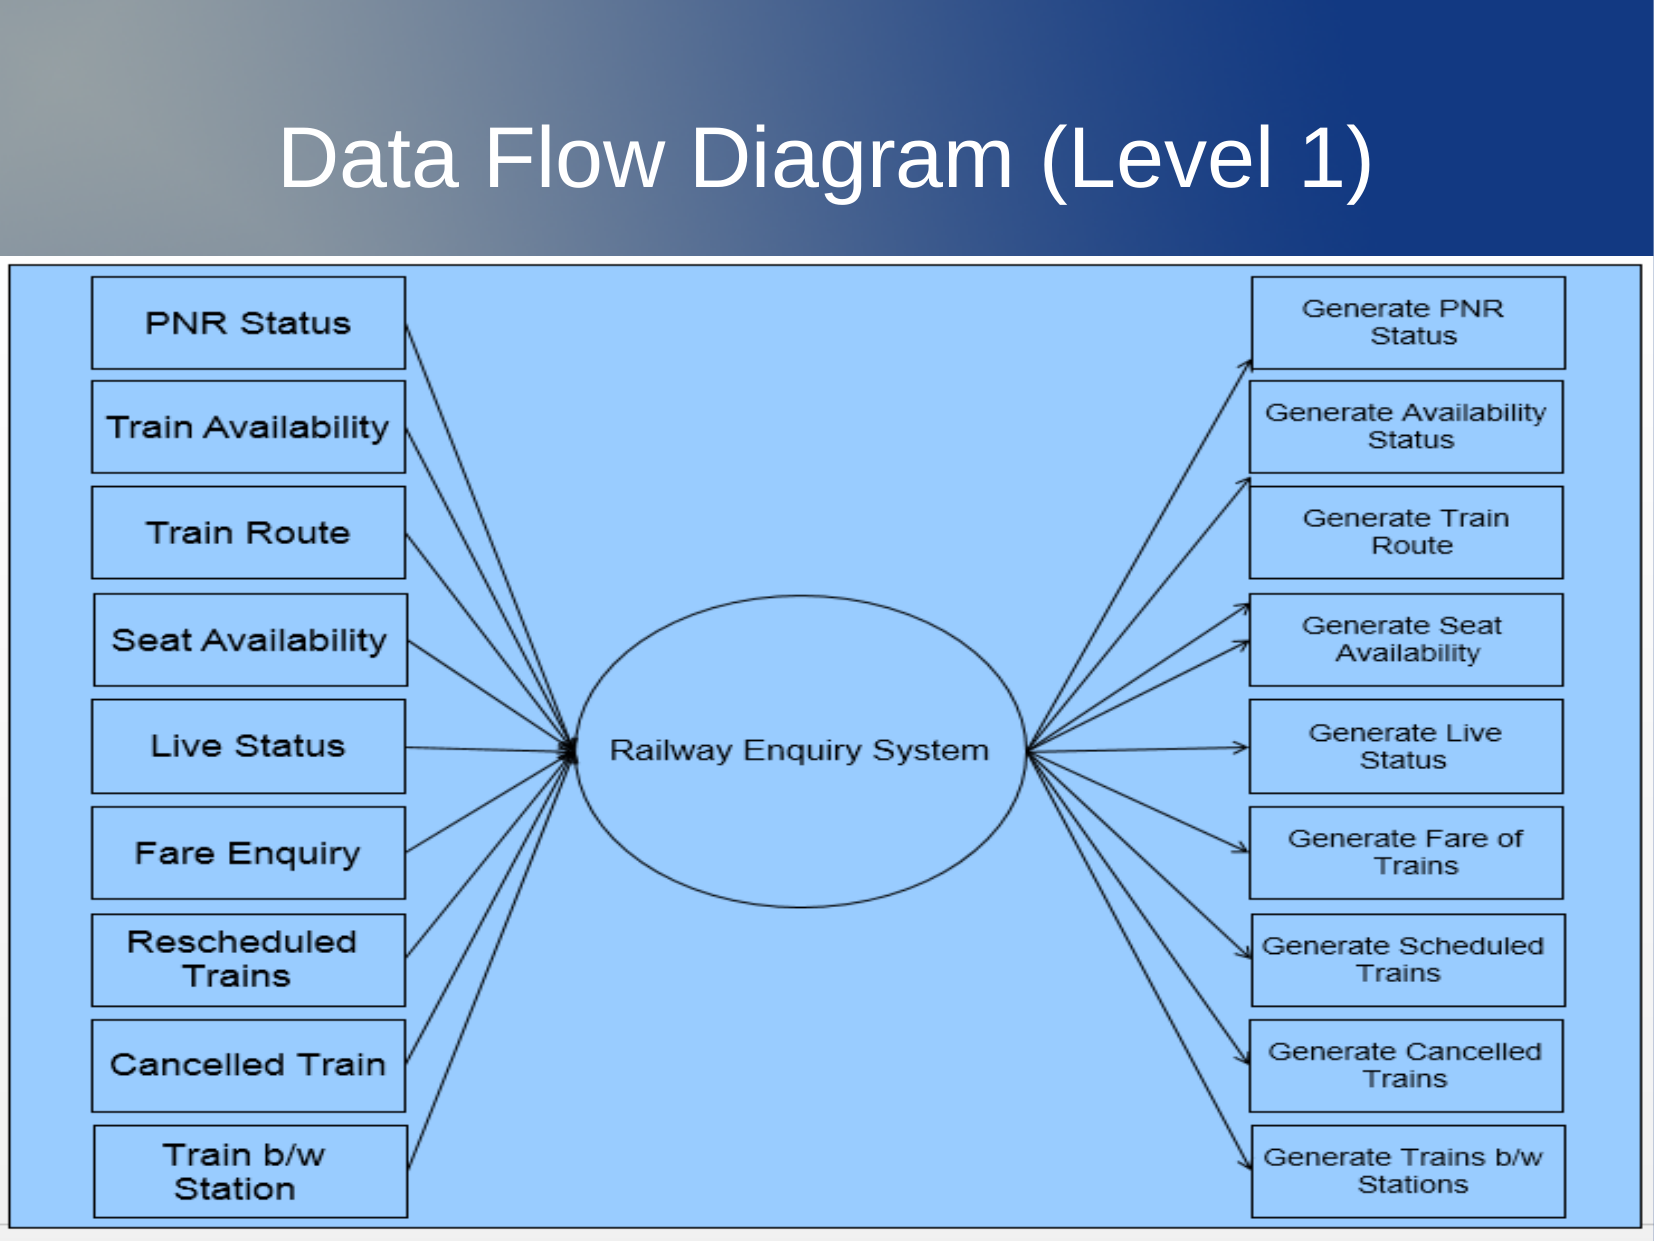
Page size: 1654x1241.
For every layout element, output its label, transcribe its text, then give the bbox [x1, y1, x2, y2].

title Data Flow Diagram (Level 1) [82, 49, 1571, 256]
picture [0, 256, 1654, 1241]
